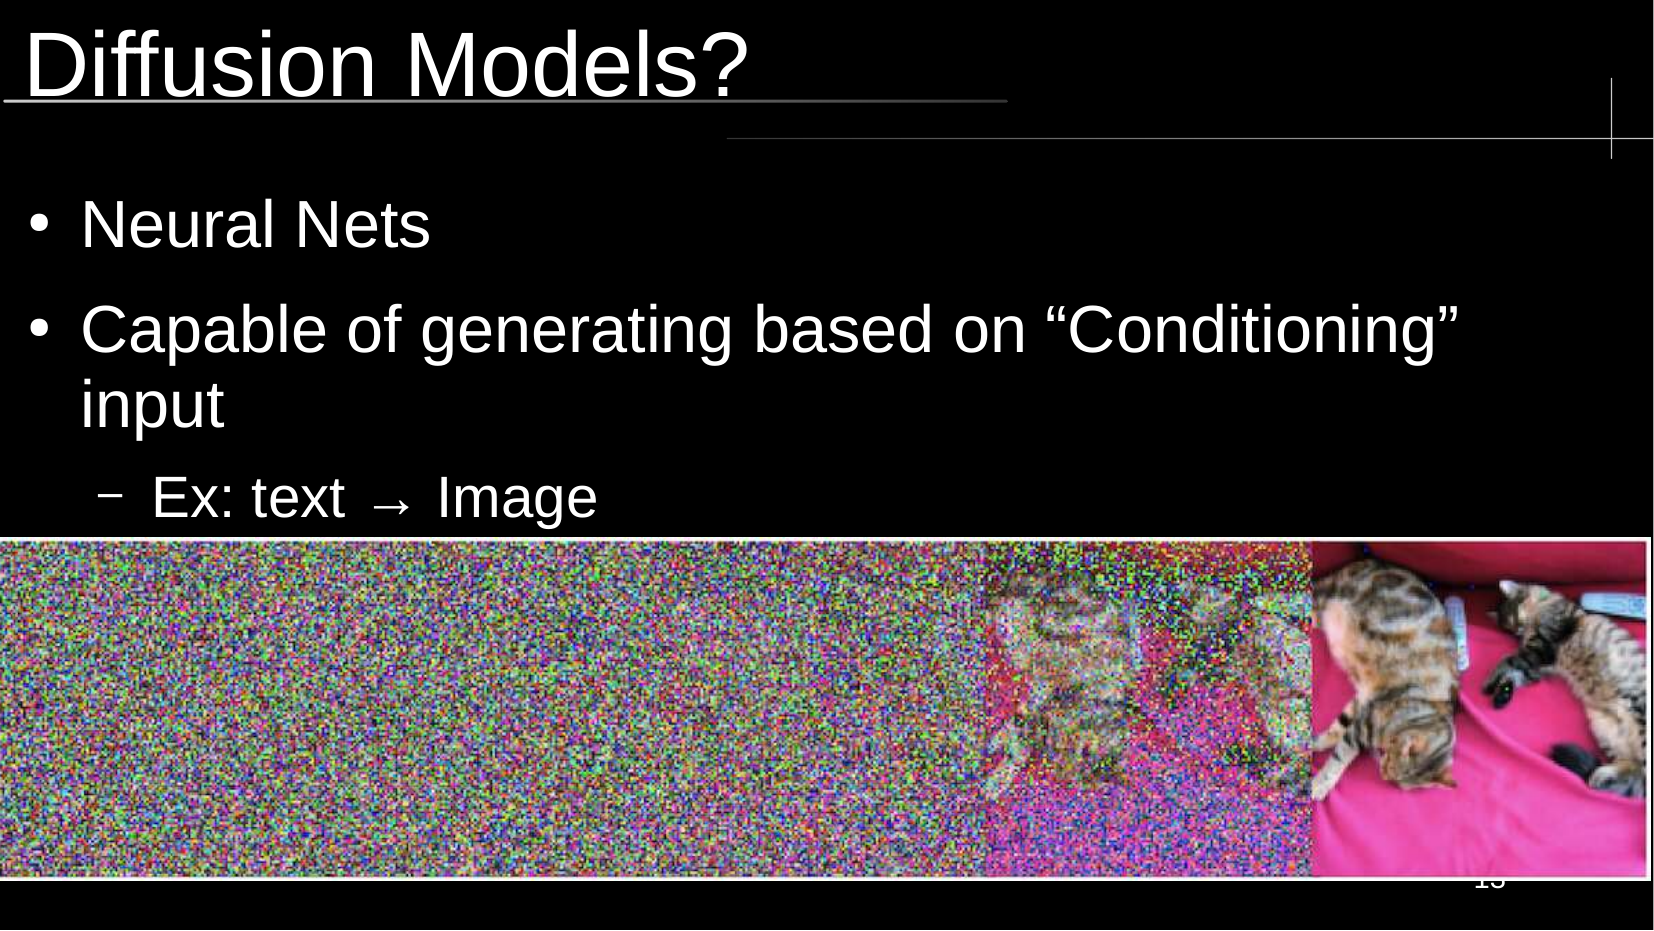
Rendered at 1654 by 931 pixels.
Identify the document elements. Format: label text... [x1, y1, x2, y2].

list Neural Nets Capable of generating based on “Conditioning” input Ex: text → Image [9, 187, 1498, 537]
picture [0, 537, 1651, 881]
title Diffusion Models? [23, 11, 1589, 119]
